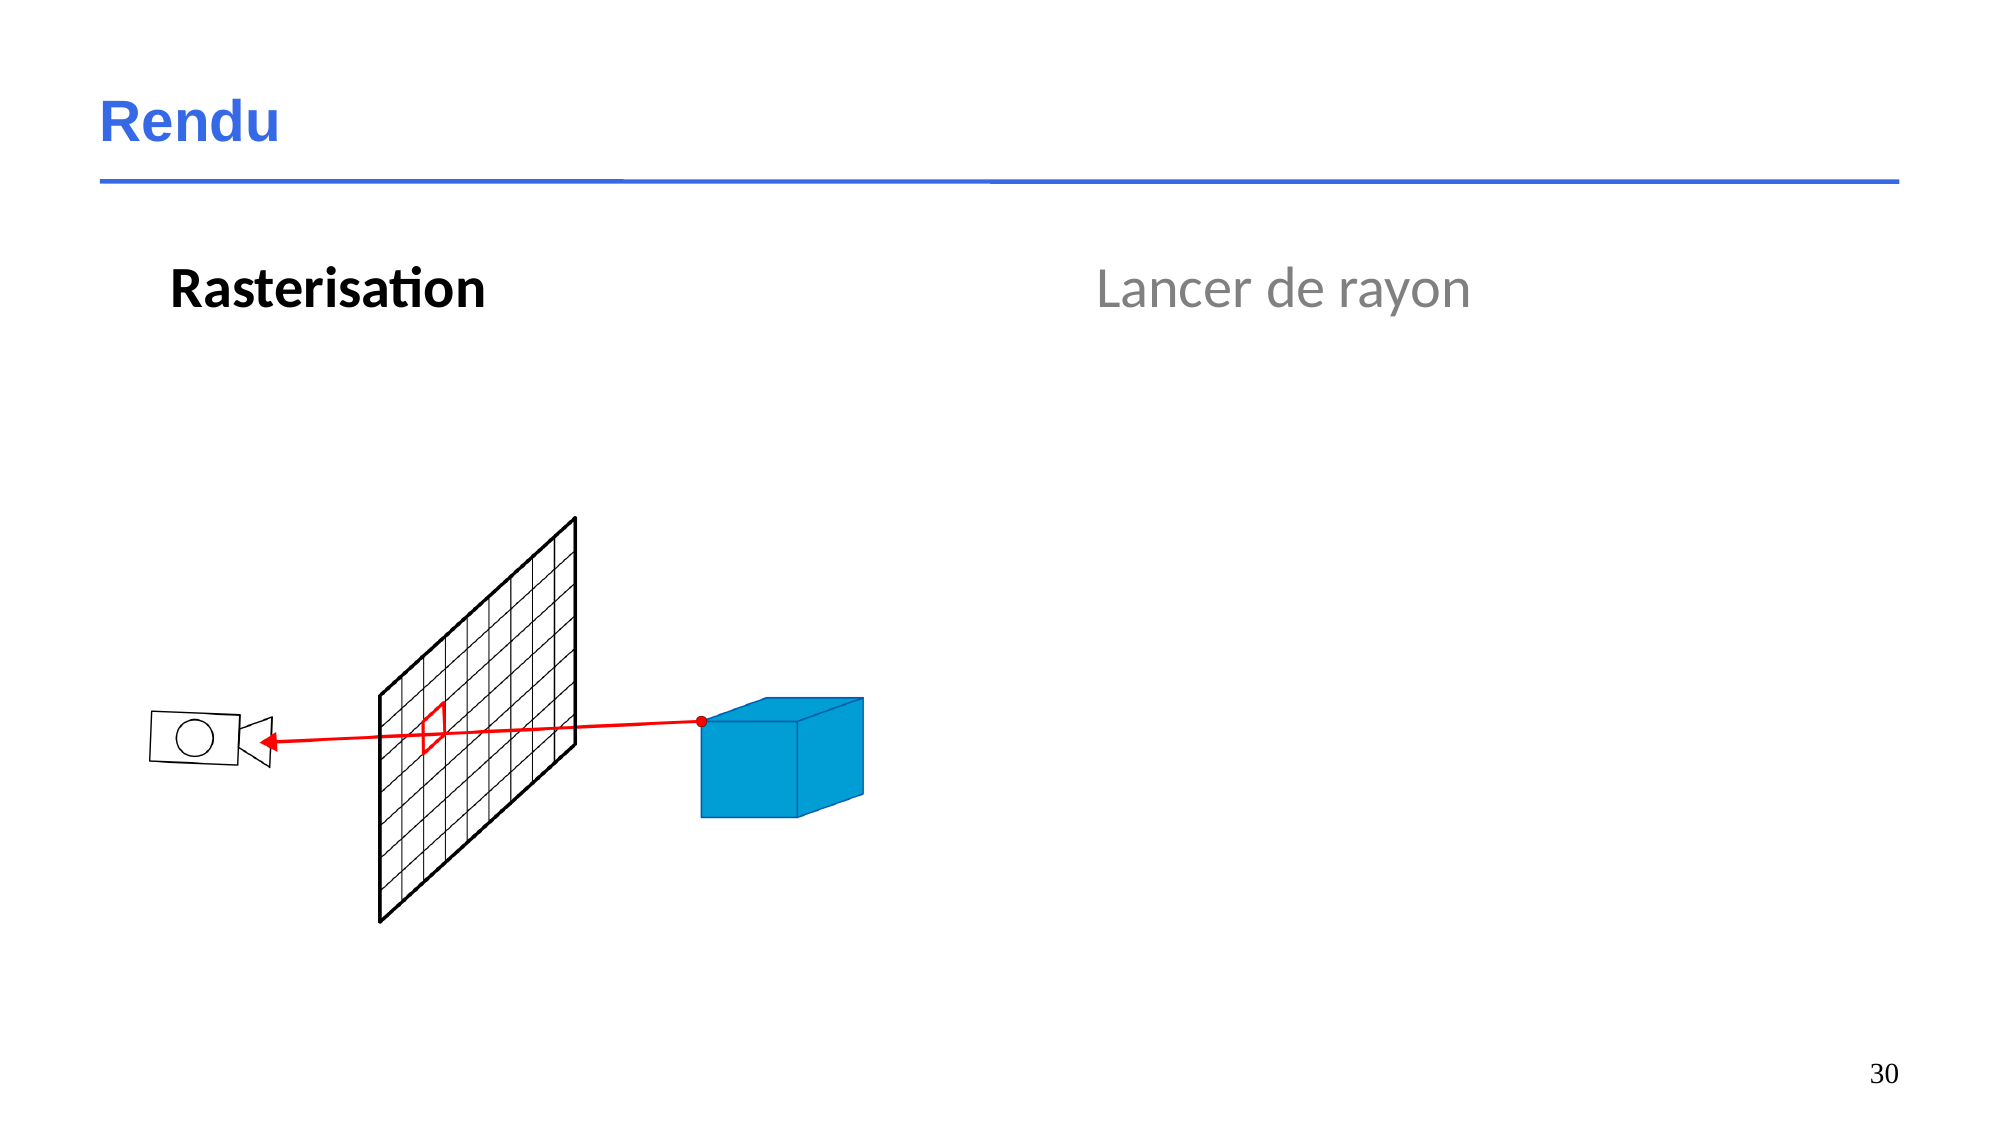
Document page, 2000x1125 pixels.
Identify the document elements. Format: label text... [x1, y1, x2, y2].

list Rasterisation Lancer de rayon [99, 263, 1900, 976]
picture [143, 449, 961, 976]
title Rendu [99, 27, 1900, 215]
